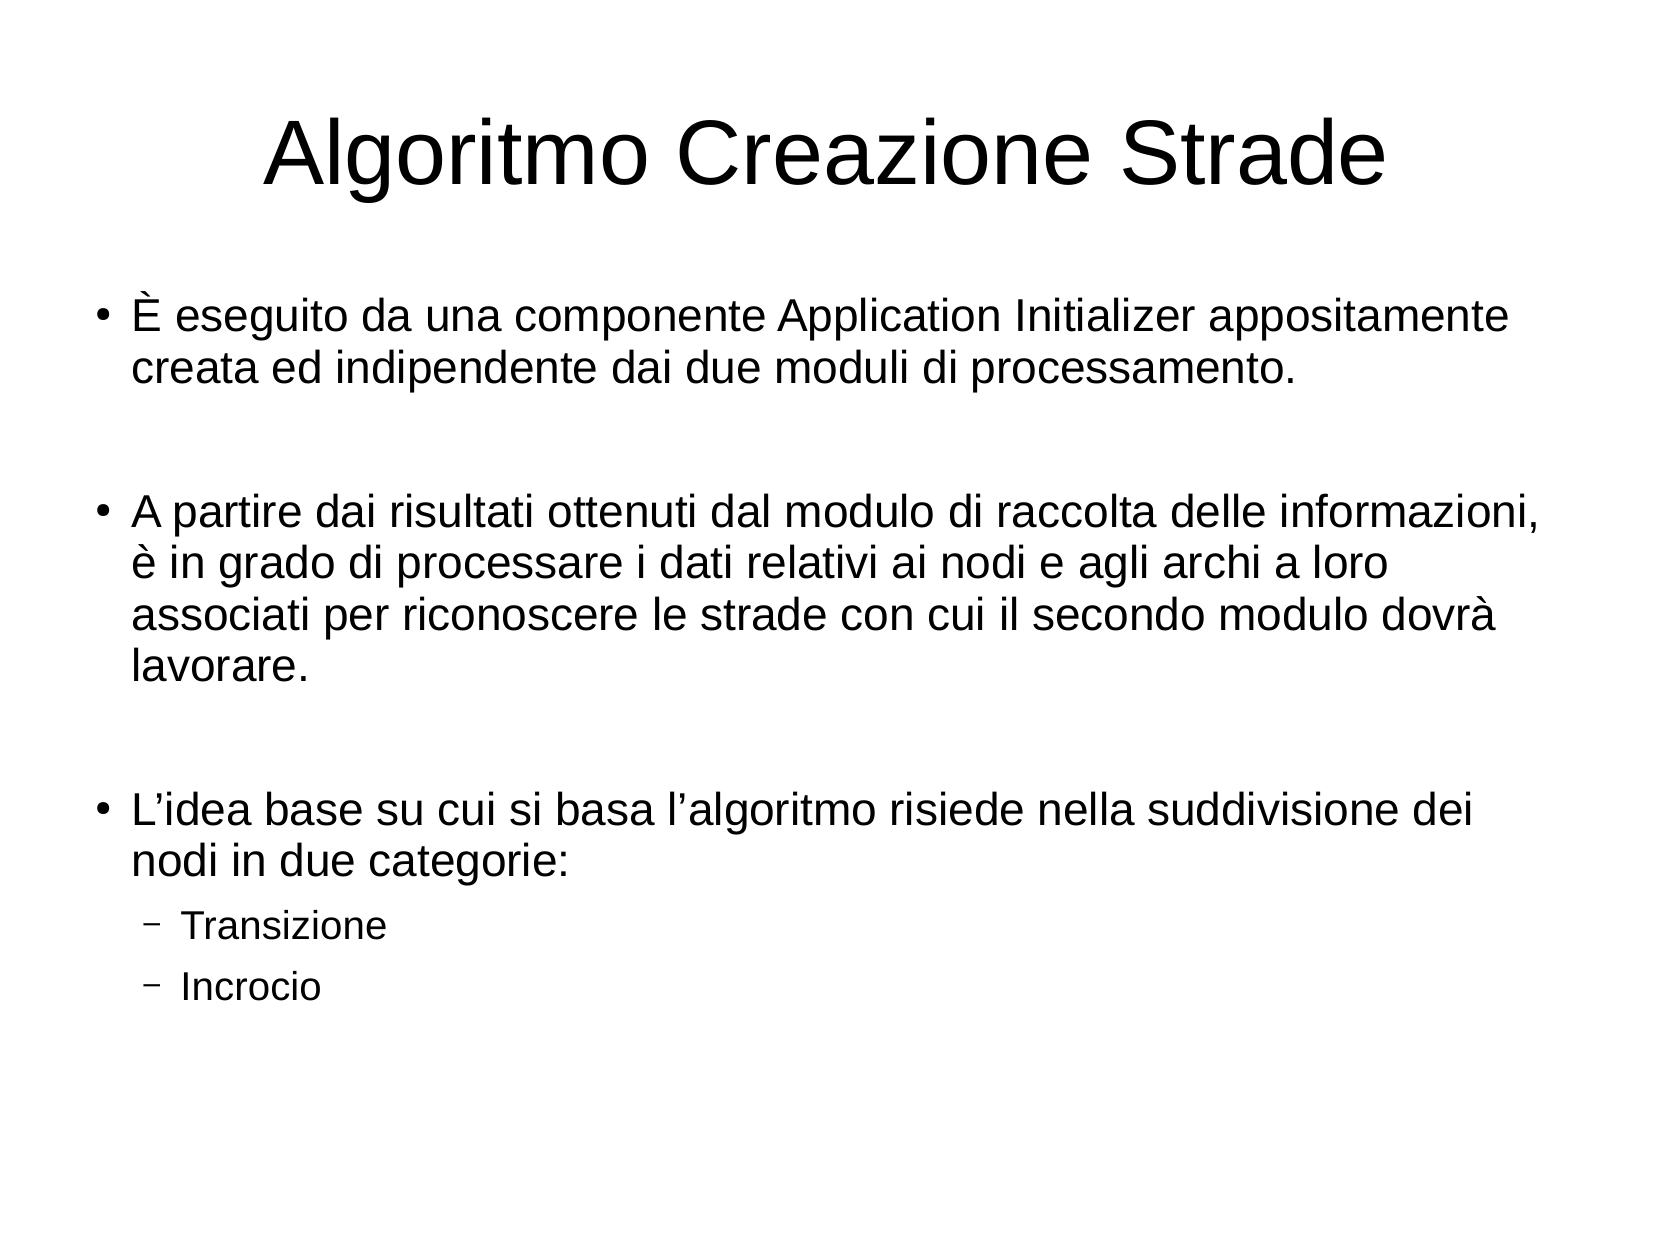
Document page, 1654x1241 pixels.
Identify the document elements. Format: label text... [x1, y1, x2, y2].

title Algoritmo Creazione Strade [82, 49, 1571, 257]
list È eseguito da una componente Application Initializer appositamente creata ed indipendente dai due moduli di processamento. A partire dai risultati ottenuti dal modulo di raccolta delle informazioni, è in grado di processare i dati relativi ai nodi e agli archi a loro associati per riconoscere le strade con cui il secondo modulo dovrà lavorare. L’idea base su cui si basa l’algoritmo risiede nella suddivisione dei nodi in due categorie: Transizione Incrocio [82, 290, 1571, 1010]
